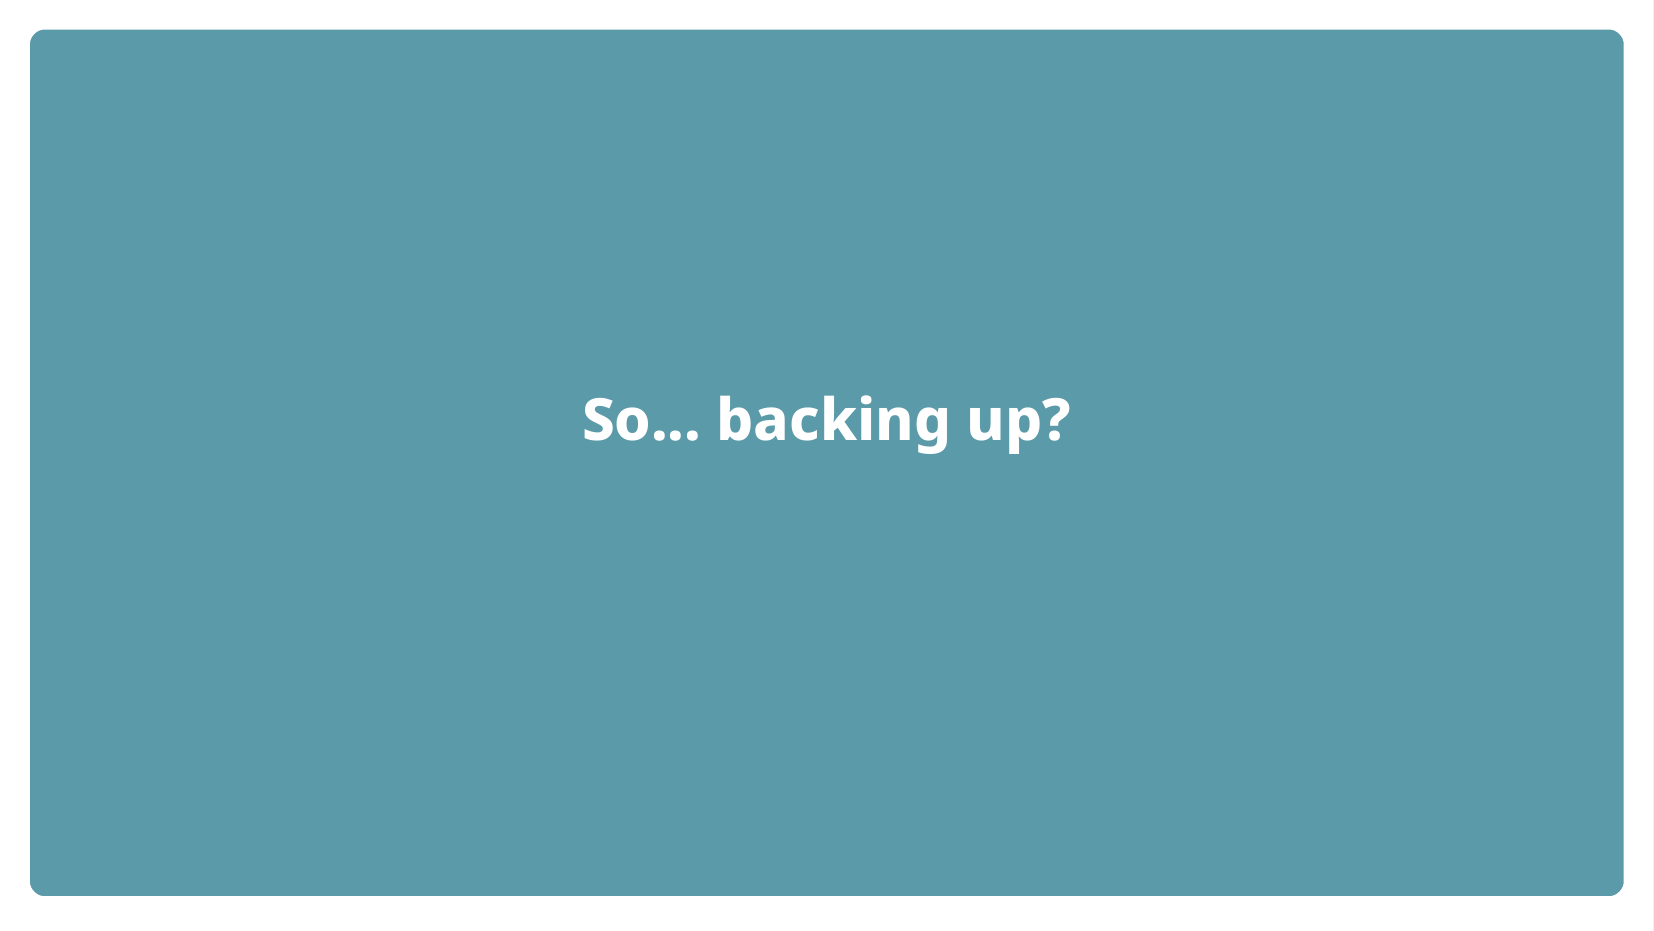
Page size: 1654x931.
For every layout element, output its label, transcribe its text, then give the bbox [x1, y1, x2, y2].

title So... backing up? [118, 236, 1536, 458]
